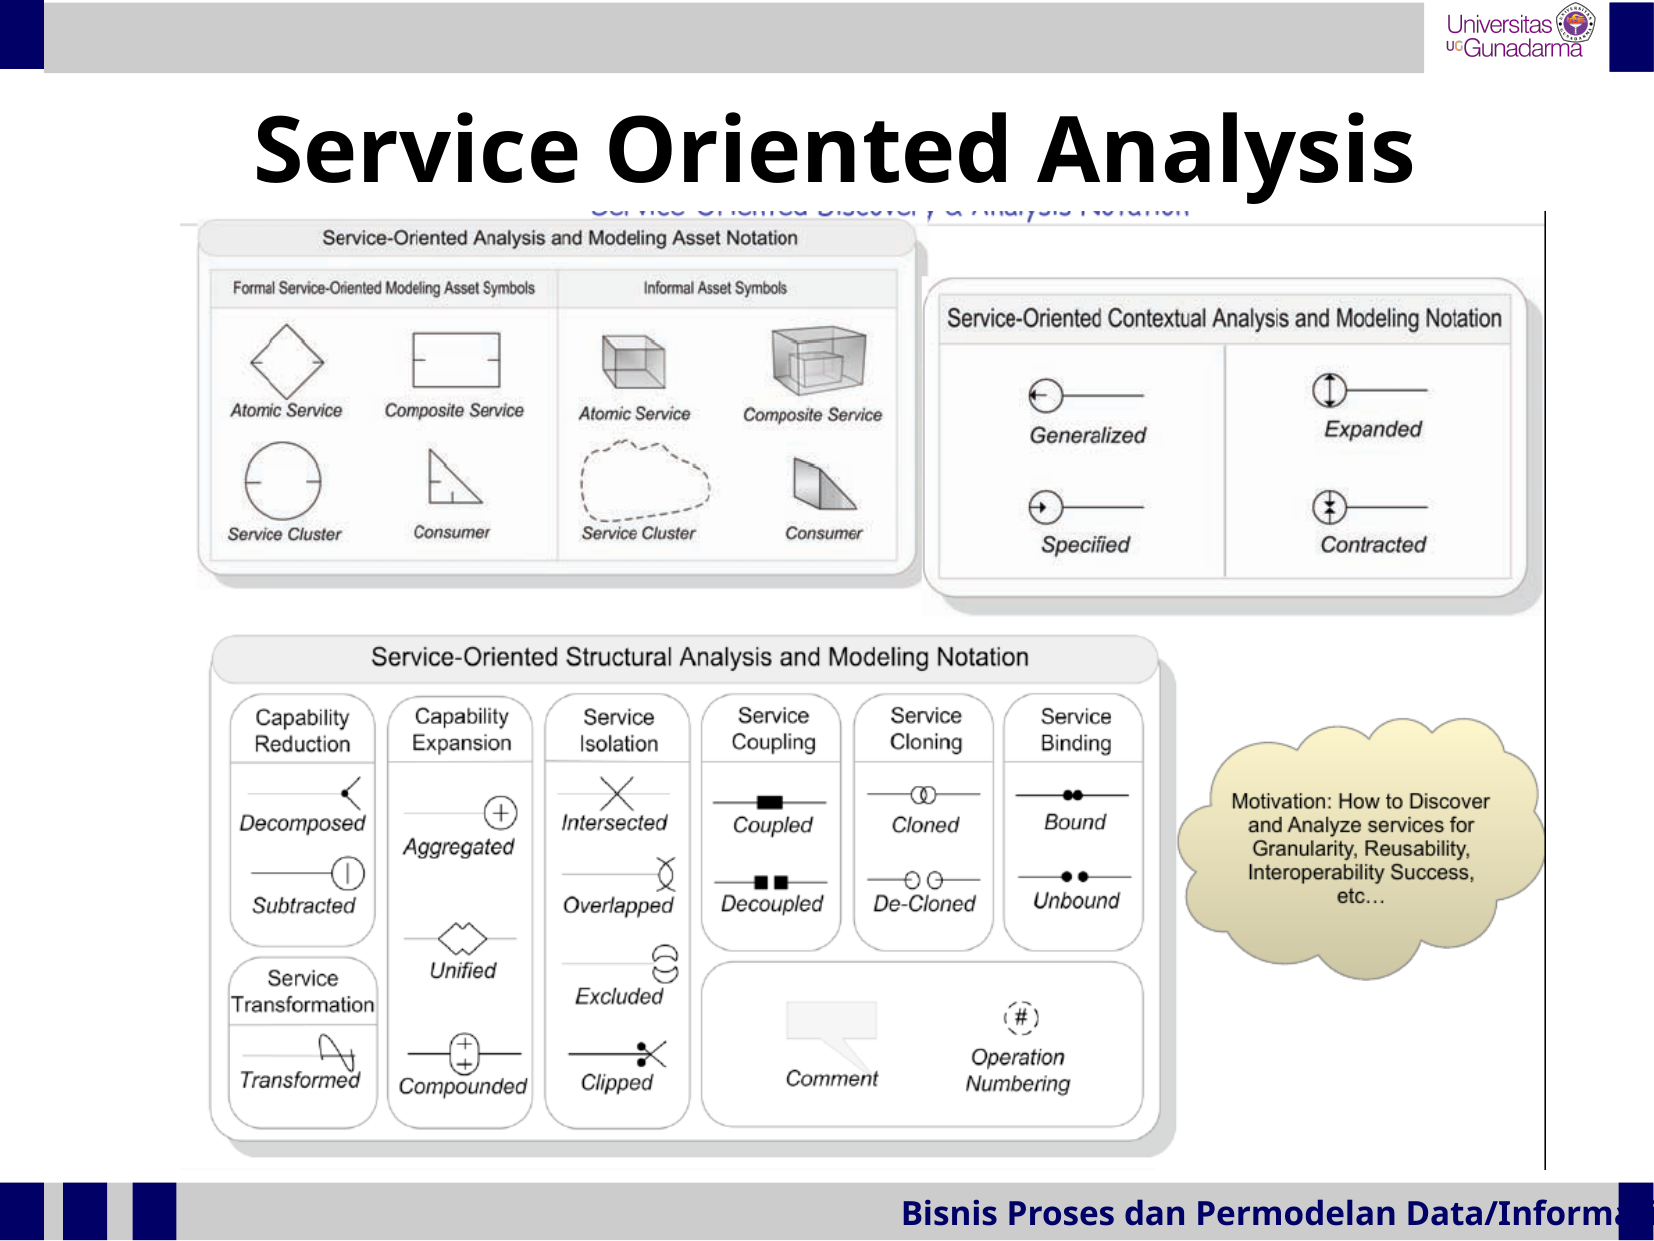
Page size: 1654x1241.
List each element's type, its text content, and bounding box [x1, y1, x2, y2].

picture [180, 211, 1546, 1171]
title Service Oriented Analysis [78, 84, 1592, 211]
picture [1437, 2, 1610, 62]
